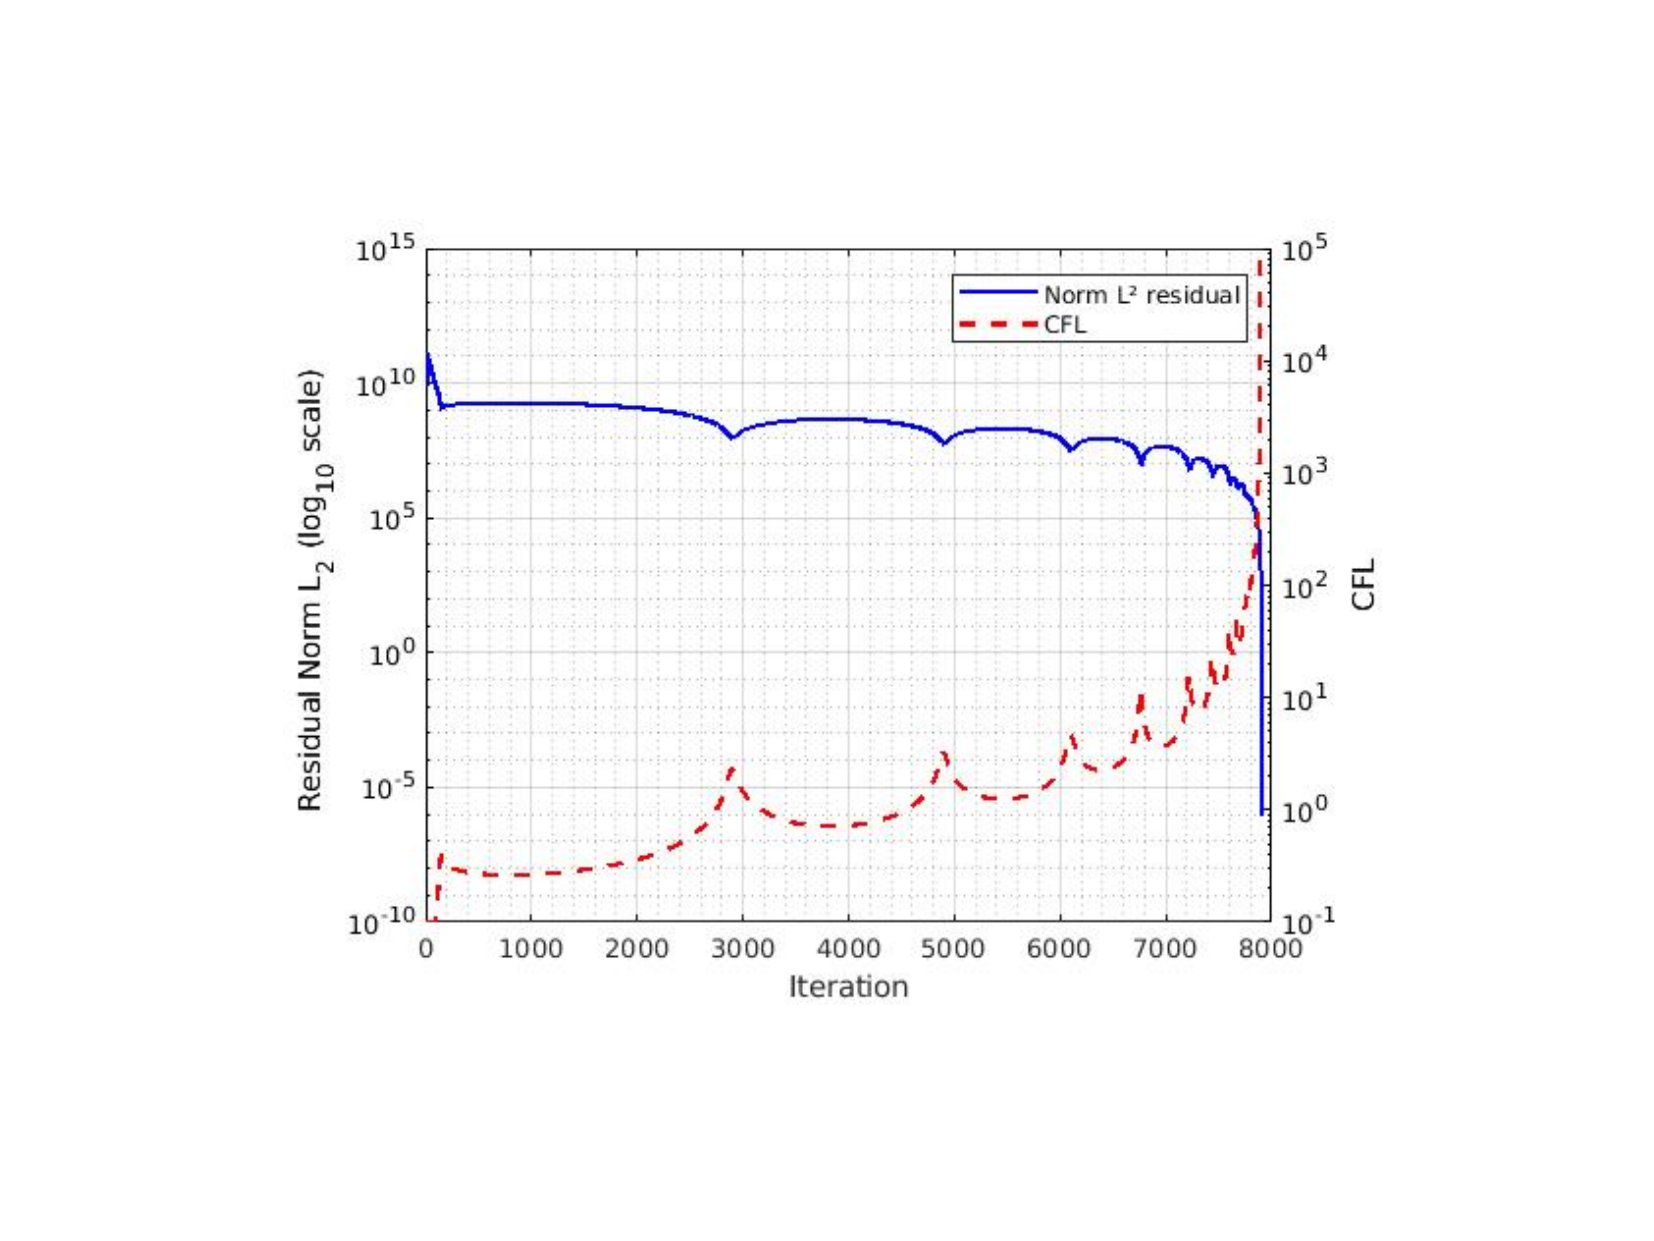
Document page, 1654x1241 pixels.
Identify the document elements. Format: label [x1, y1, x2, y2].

picture [283, 188, 1382, 1013]
